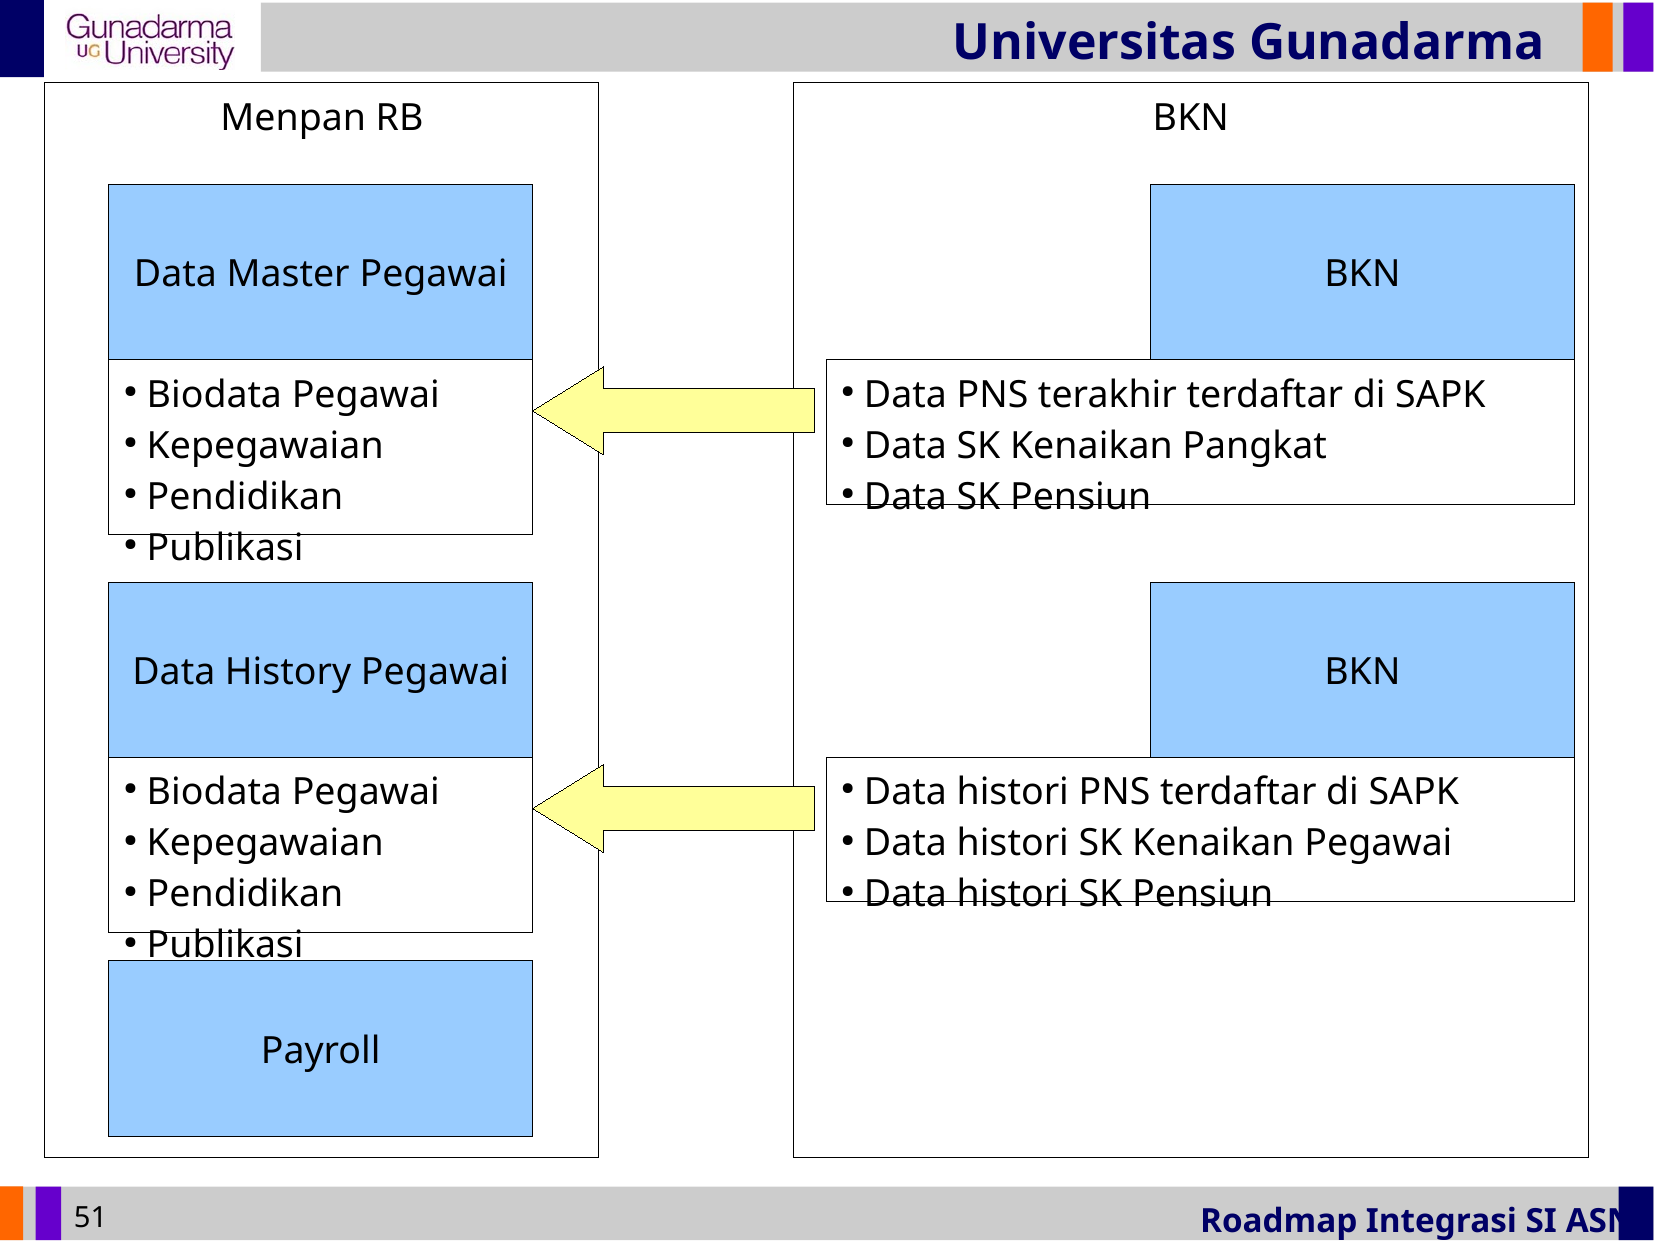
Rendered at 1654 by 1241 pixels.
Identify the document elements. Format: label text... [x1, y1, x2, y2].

text_box Data histori PNS terdaftar di SAPK Data histori SK Kenaikan Pegawai Data histori SK Pensiun [826, 757, 1575, 902]
text_box Menpan RB [198, 939, 210, 955]
text_box Data Master Pegawai [108, 184, 533, 359]
text_box Payroll [108, 960, 533, 1137]
text_box Menpan RB [198, 542, 210, 558]
text_box Biodata Pegawai Kepegawaian Pendidikan Publikasi [108, 757, 533, 933]
text_box BKN [1150, 184, 1575, 360]
picture [65, 0, 235, 70]
text_box Data History Pegawai [108, 582, 533, 757]
text_box [532, 366, 815, 455]
text_box [532, 764, 815, 853]
text_box BKN [793, 82, 1589, 1158]
text_box BKN [1150, 582, 1575, 758]
text_box Menpan RB [44, 82, 599, 1158]
text_box Data PNS terakhir terdaftar di SAPK Data SK Kenaikan Pangkat Data SK Pensiun [826, 359, 1575, 505]
text_box Biodata Pegawai Kepegawaian Pendidikan Publikasi [108, 359, 533, 535]
